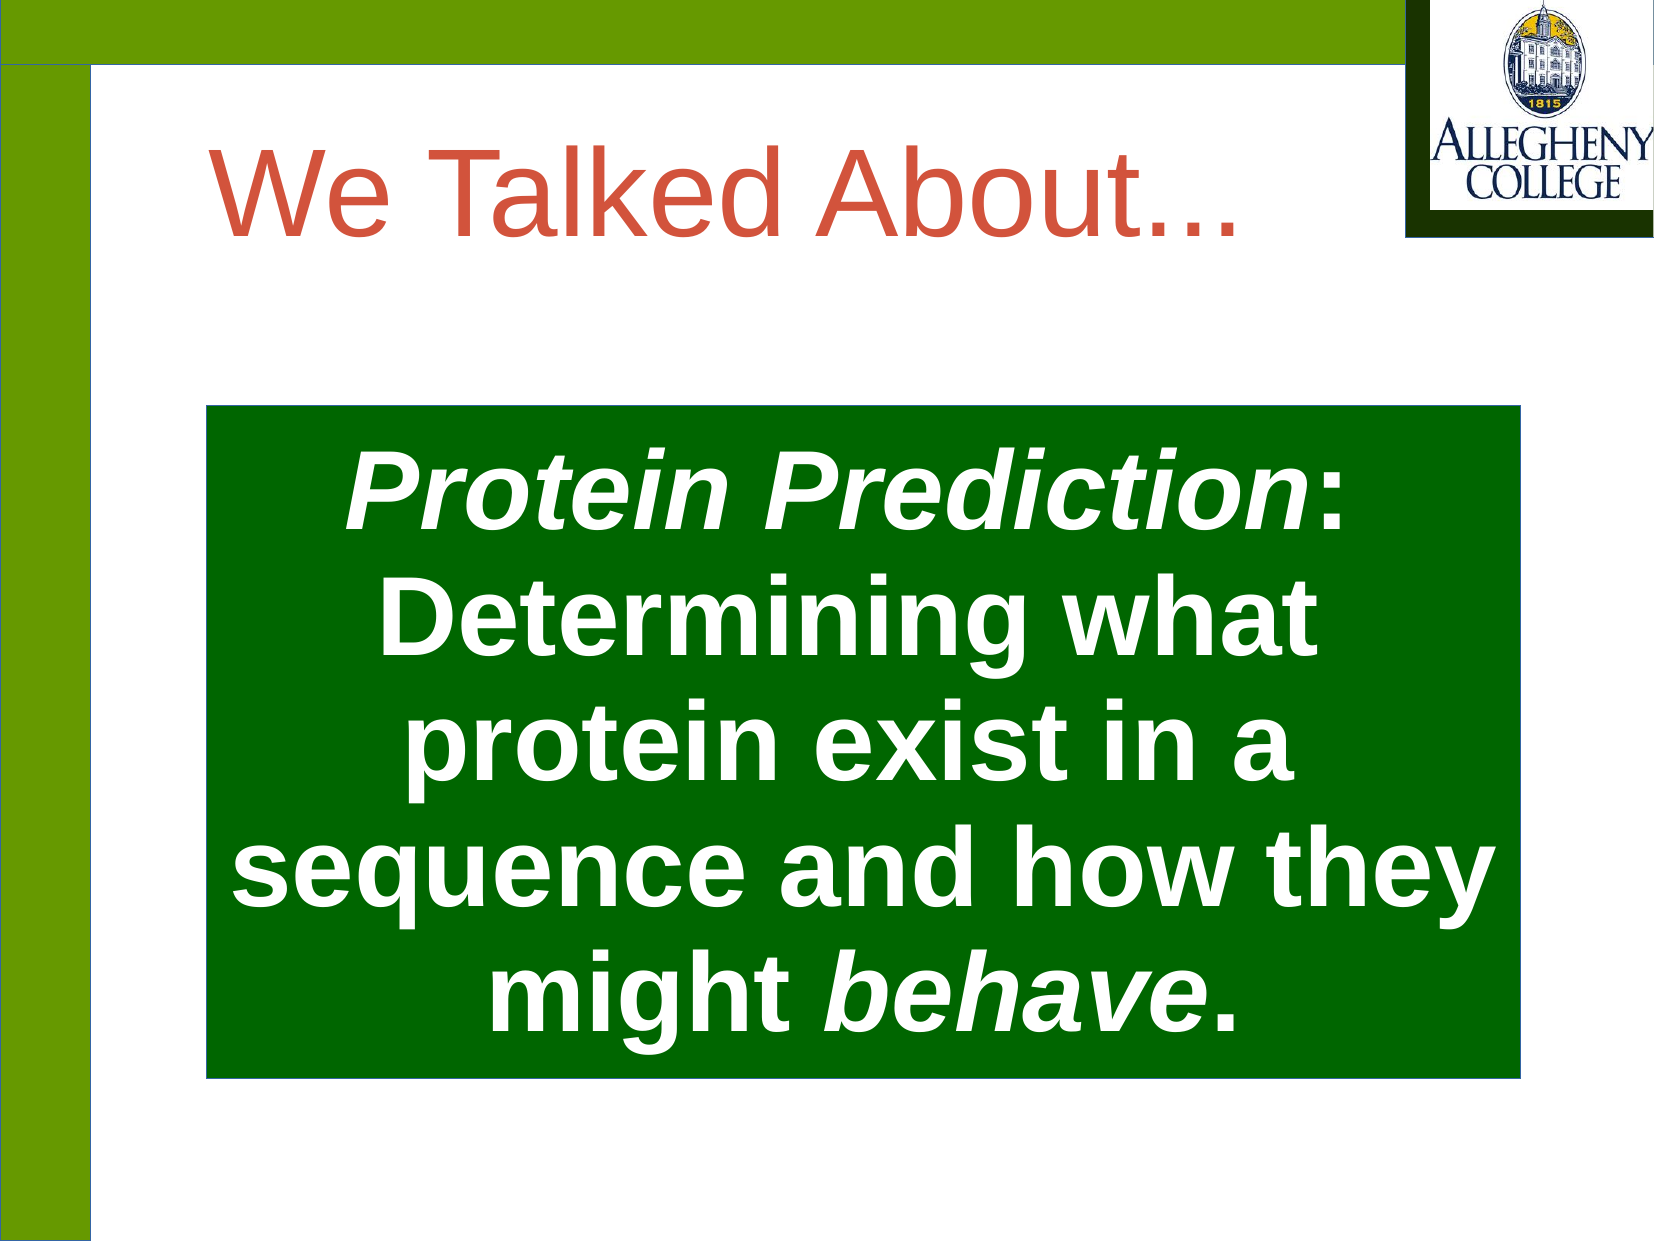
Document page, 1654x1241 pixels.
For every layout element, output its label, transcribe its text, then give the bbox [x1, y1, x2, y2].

text_box [0, 0, 1654, 1241]
picture [1430, 0, 1654, 210]
text_box We Talked About... [193, 104, 1378, 268]
text_box Protein Prediction: Determining what protein exist in a sequence and how they might behave. [206, 405, 1521, 1079]
